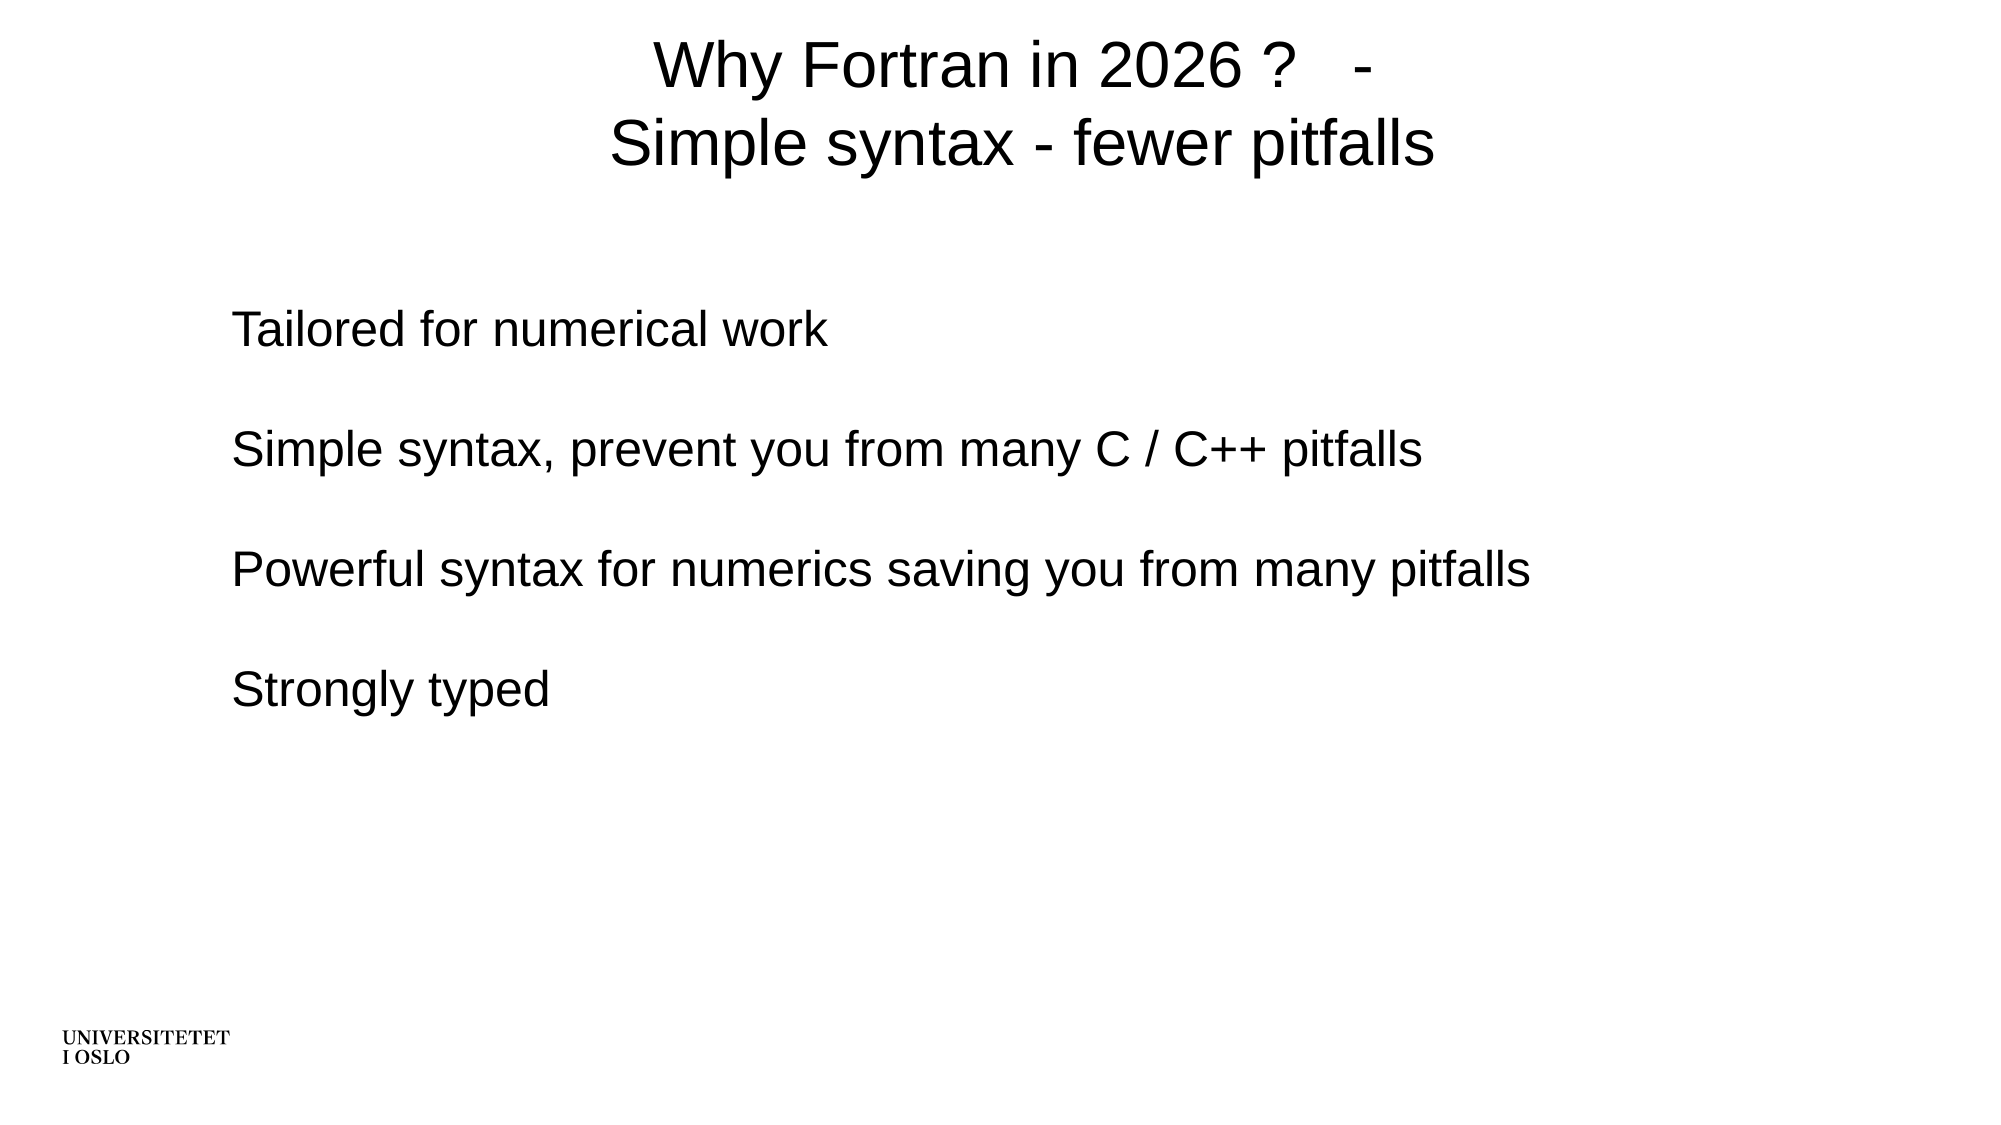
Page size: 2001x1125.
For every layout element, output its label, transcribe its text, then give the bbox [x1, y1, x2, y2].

picture [62, 1030, 211, 1064]
title Why Fortran in 2026 ? - Simple syntax - fewer pitfalls [54, 22, 1993, 234]
text_box Tailored for numerical work Simple syntax, prevent you from many C / C++ pitfalls Powerful syntax for numerics saving you from many pitfalls Strongly typed [211, 276, 1976, 1093]
